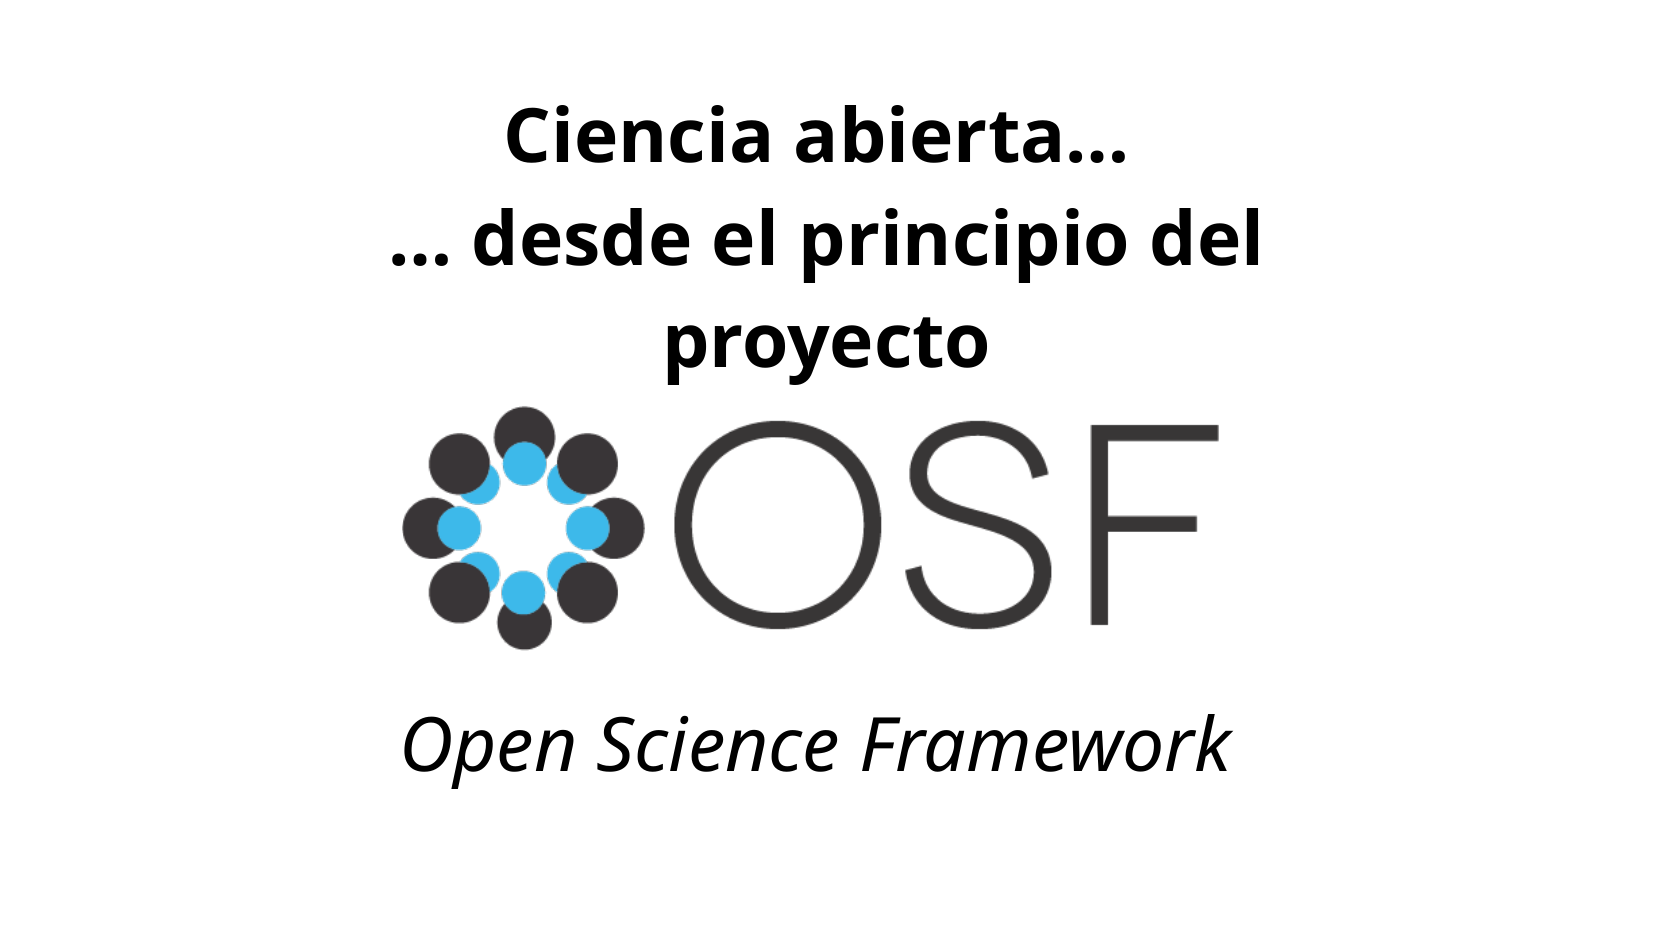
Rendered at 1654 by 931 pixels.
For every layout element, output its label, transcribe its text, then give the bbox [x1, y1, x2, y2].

text_box Open Science Framework [351, 683, 1280, 780]
picture [402, 382, 1231, 683]
text_box Ciencia abierta… … desde el principio del proyecto [215, 75, 1438, 316]
